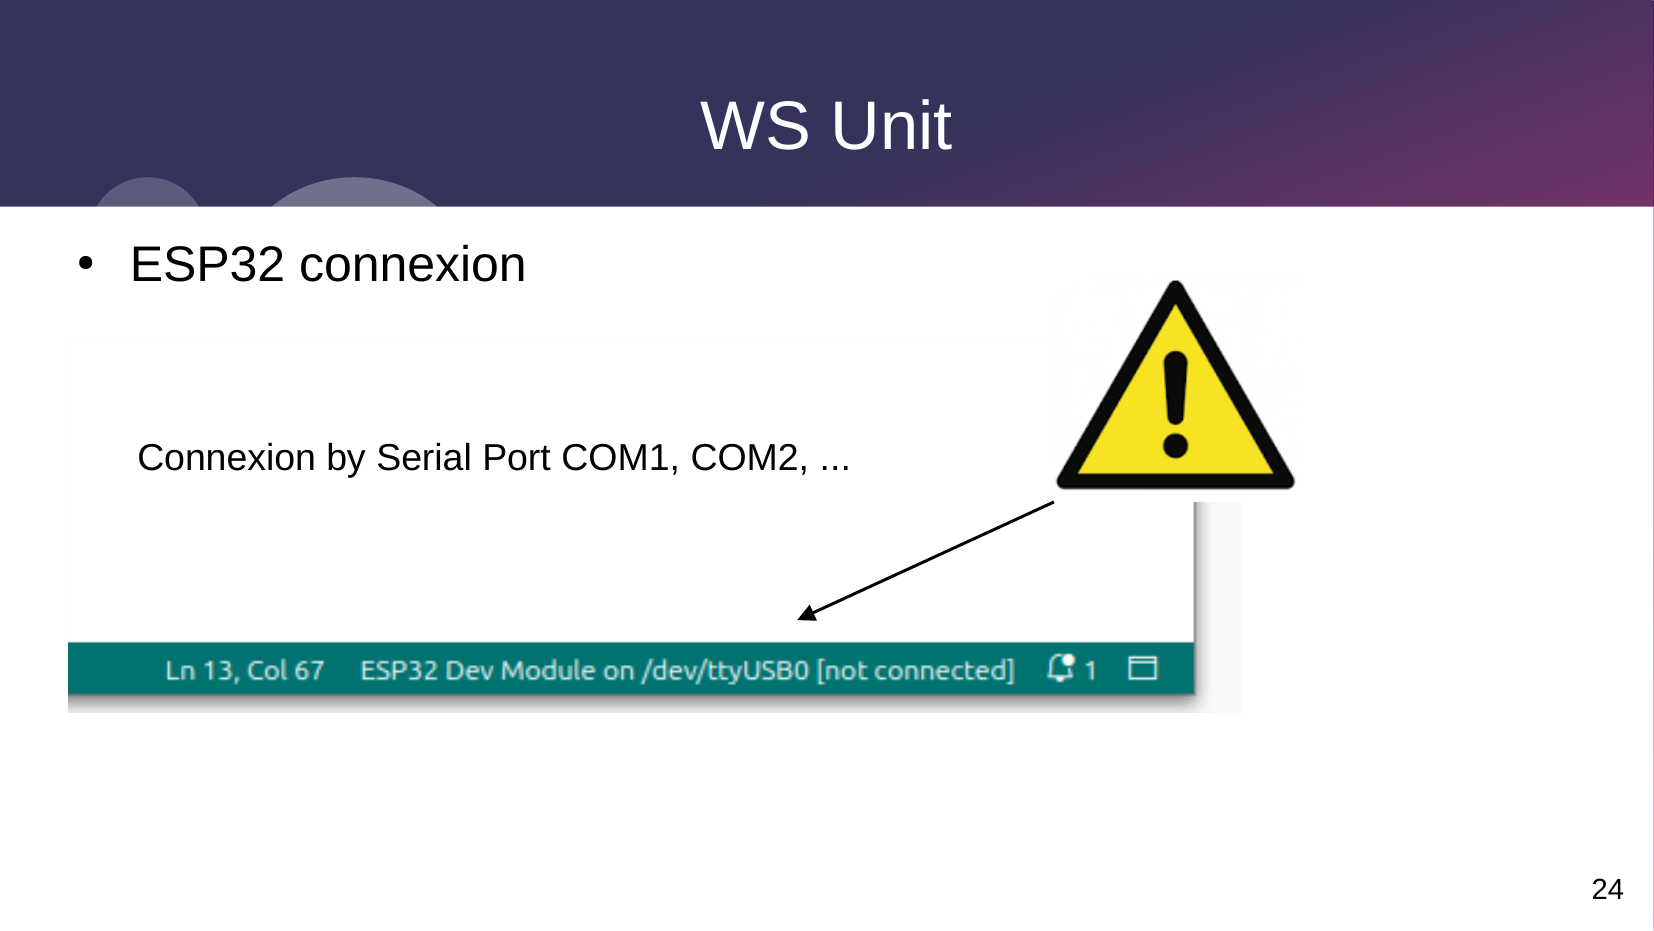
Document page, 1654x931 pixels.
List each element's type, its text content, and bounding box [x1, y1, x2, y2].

title WS Unit [88, 44, 1565, 207]
text_box Connexion by Serial Port COM1, COM2, ... [122, 429, 867, 486]
picture [68, 270, 1300, 713]
list ESP32 connexion [59, 236, 1536, 827]
